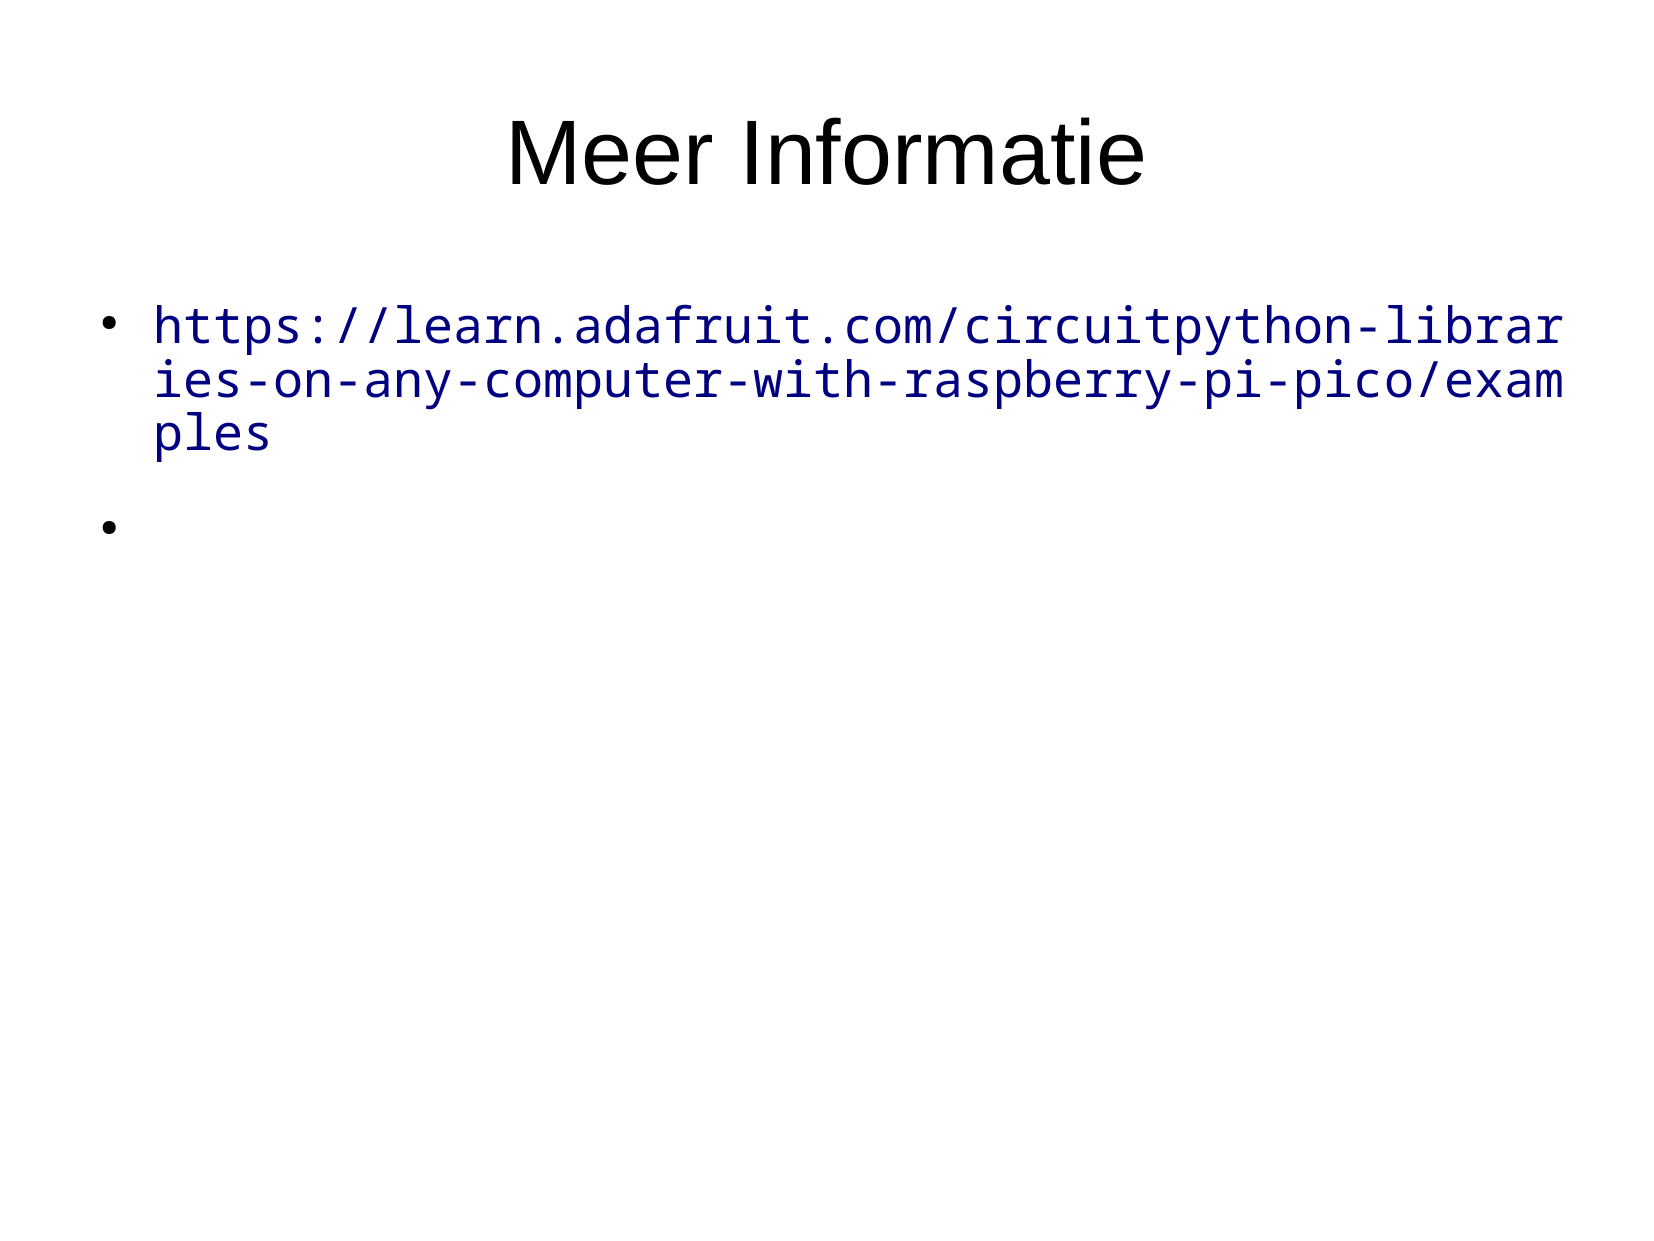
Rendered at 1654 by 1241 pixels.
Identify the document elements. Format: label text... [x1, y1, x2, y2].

list https://learn.adafruit.com/circuitpython-libraries-on-any-computer-with-raspberry-pi-pico/examples [82, 290, 1571, 1010]
title Meer Informatie [82, 49, 1571, 257]
